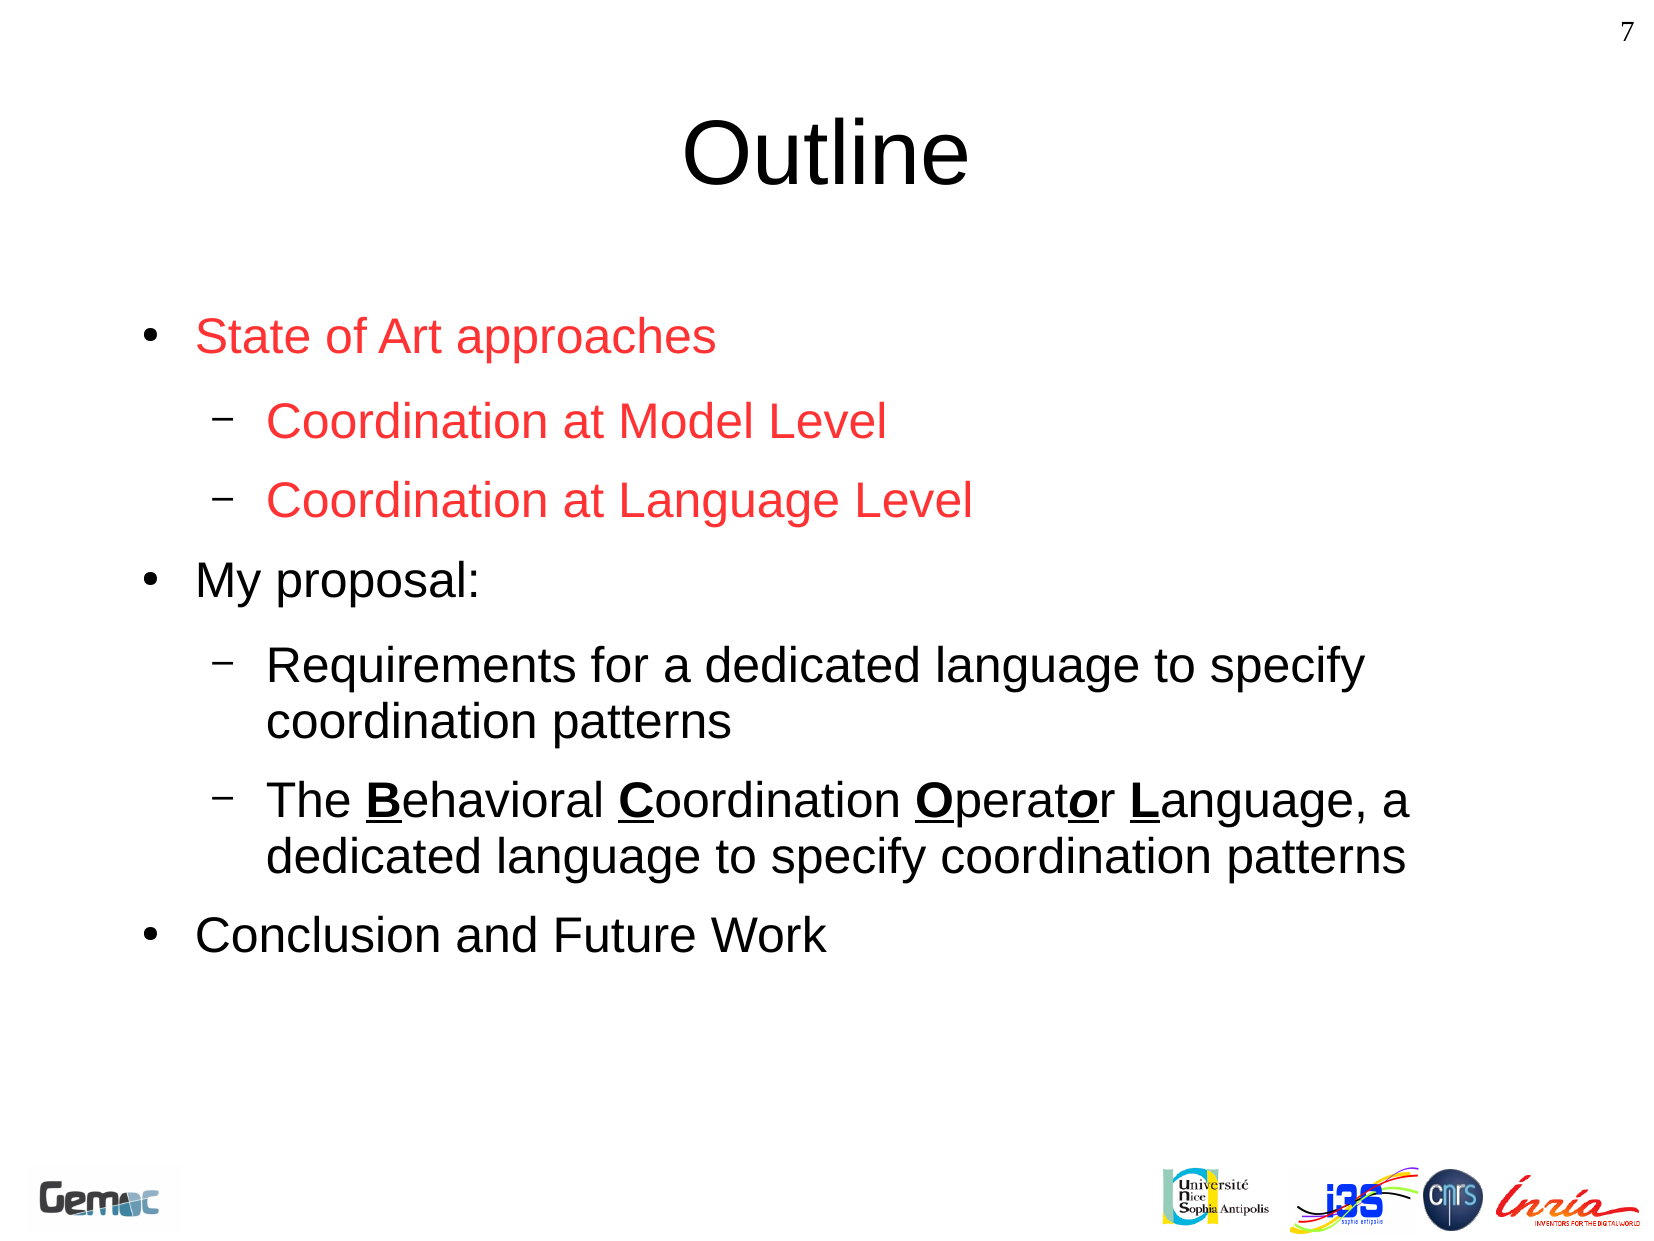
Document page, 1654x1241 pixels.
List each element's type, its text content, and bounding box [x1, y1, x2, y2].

title Outline [82, 49, 1571, 257]
picture [1137, 1150, 1647, 1241]
list State of Art approaches Coordination at Model Level Coordination at Language Level My proposal: Requirements for a dedicated language to specify coordination patterns The Behavioral Coordination Operator Language, a dedicated language to specify coordination patterns Conclusion and Future Work [124, 307, 1580, 1028]
